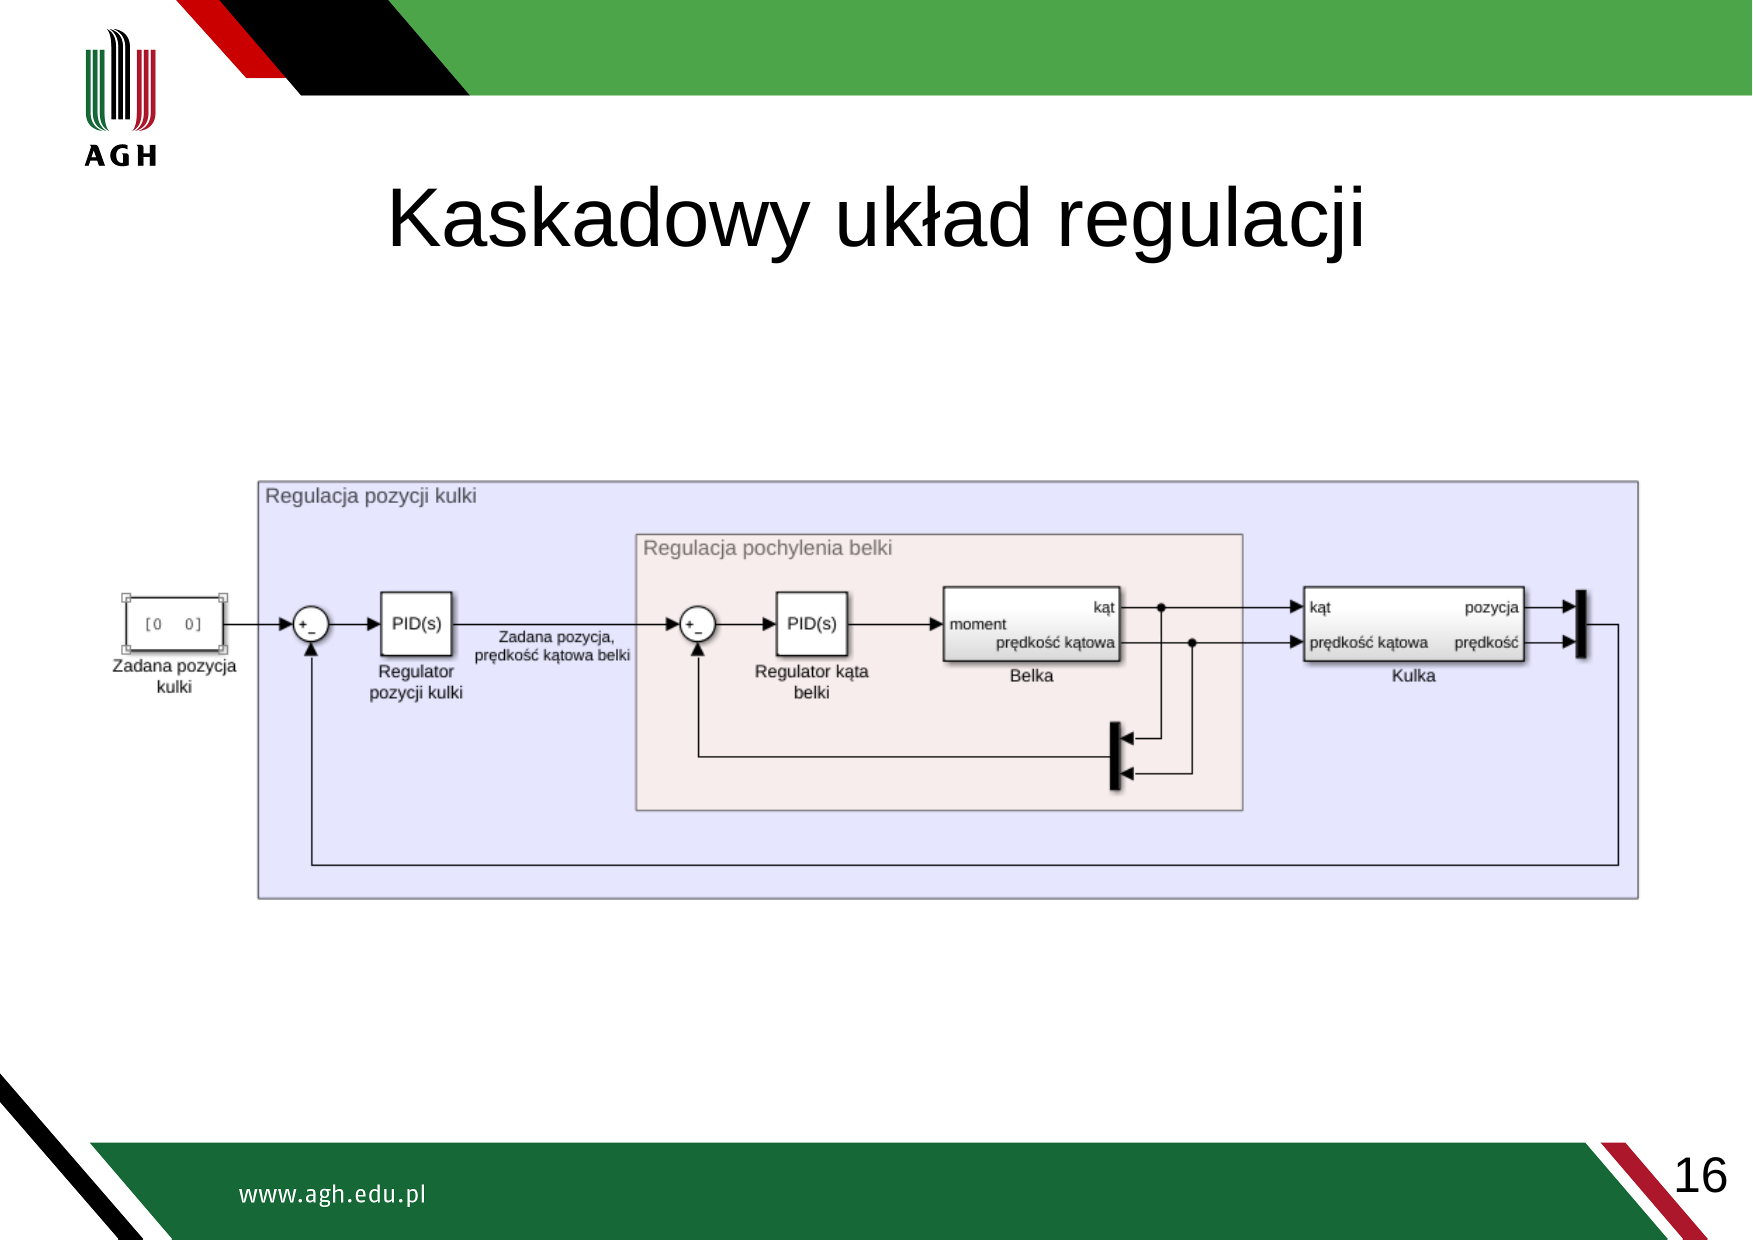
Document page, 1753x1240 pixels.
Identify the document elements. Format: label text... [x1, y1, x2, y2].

title Kaskadowy układ regulacji [131, 110, 1622, 317]
picture [0, 0, 1753, 1240]
